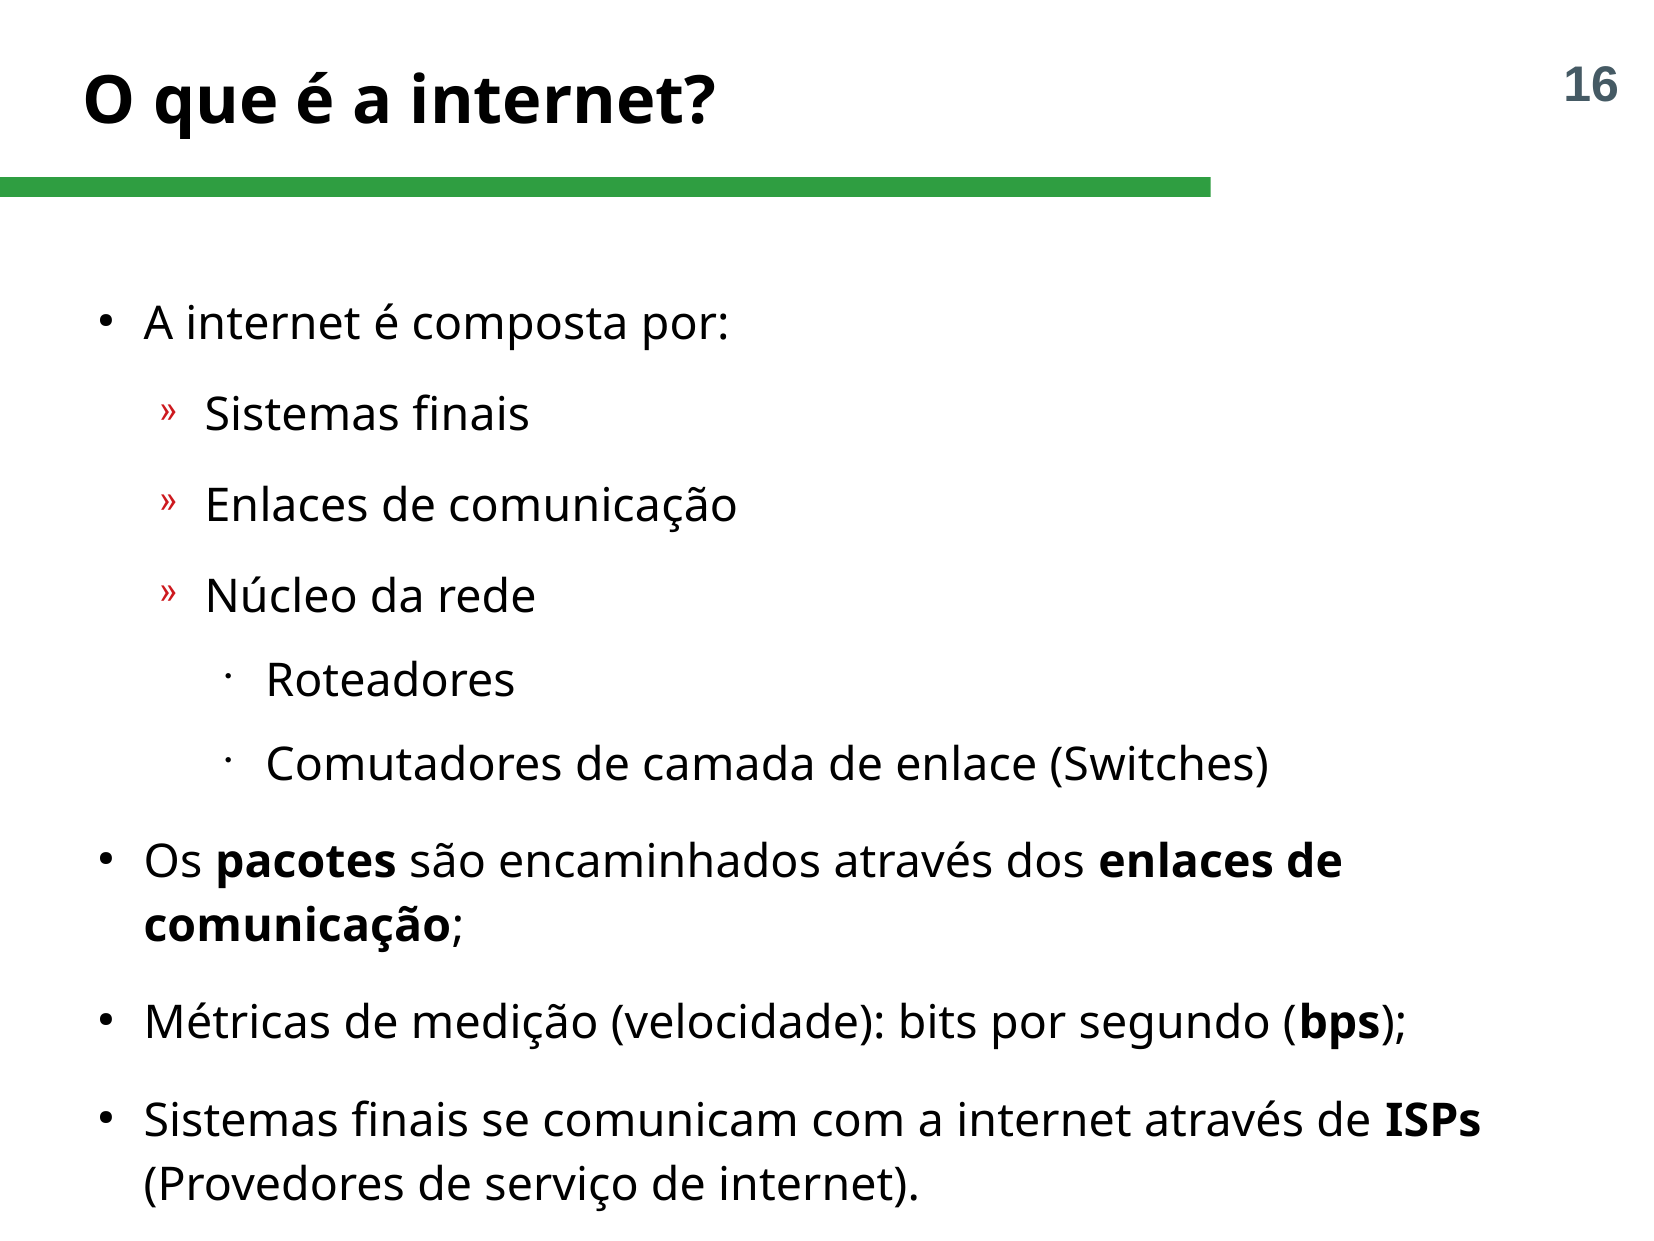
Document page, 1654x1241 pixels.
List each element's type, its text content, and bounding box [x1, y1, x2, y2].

title O que é a internet? [82, 0, 1152, 202]
list A internet é composta por: Sistemas finais Enlaces de comunicação Núcleo da rede Roteadores Comutadores de camada de enlace (Switches) Os pacotes são encaminhados através dos enlaces de comunicação; Métricas de medição (velocidade): bits por segundo (bps); Sistemas finais se comunicam com a internet através de ISPs (Provedores de serviço de internet). [82, 290, 1571, 1216]
